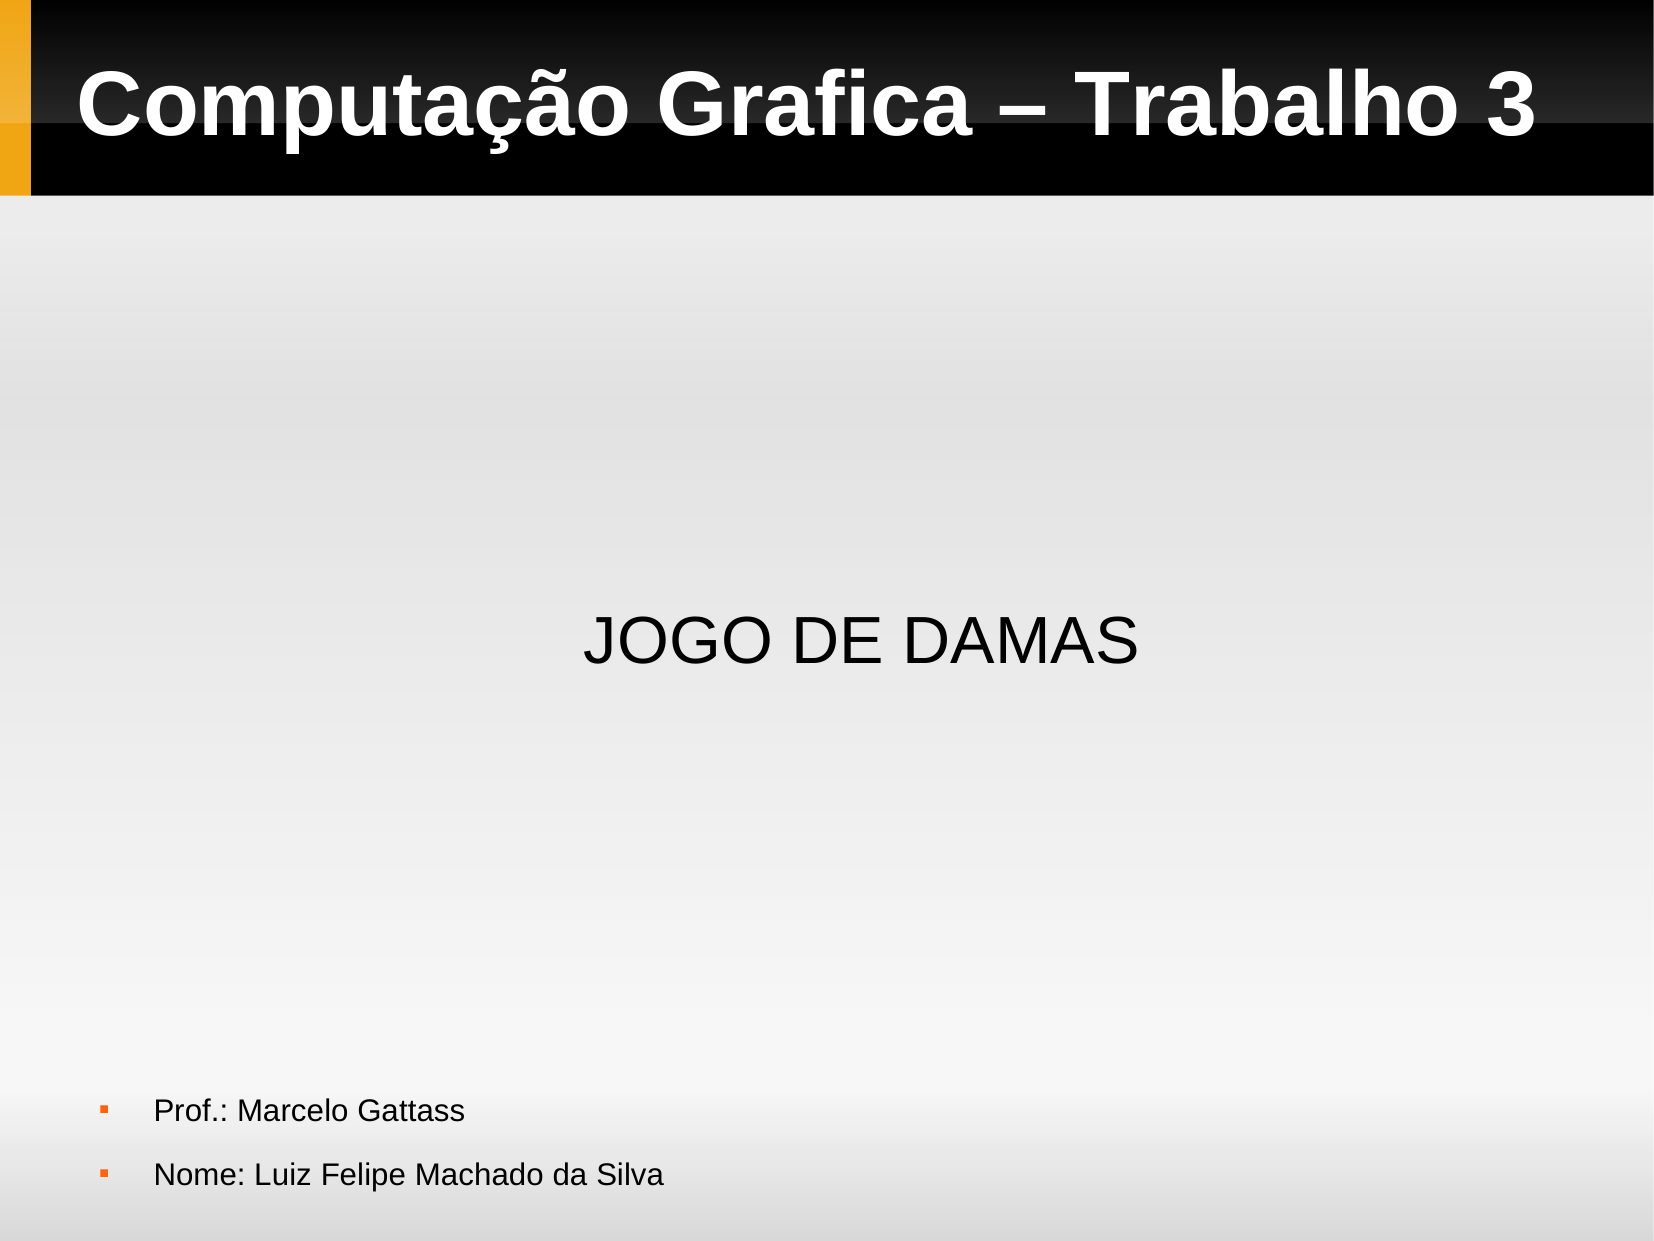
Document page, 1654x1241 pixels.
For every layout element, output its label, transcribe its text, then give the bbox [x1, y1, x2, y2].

list JOGO DE DAMAS Prof.: Marcelo Gattass Nome: Luiz Felipe Machado da Silva [82, 290, 1571, 1192]
picture [0, 0, 1654, 1241]
title Computação Grafica – Trabalho 3 [76, 0, 1565, 208]
